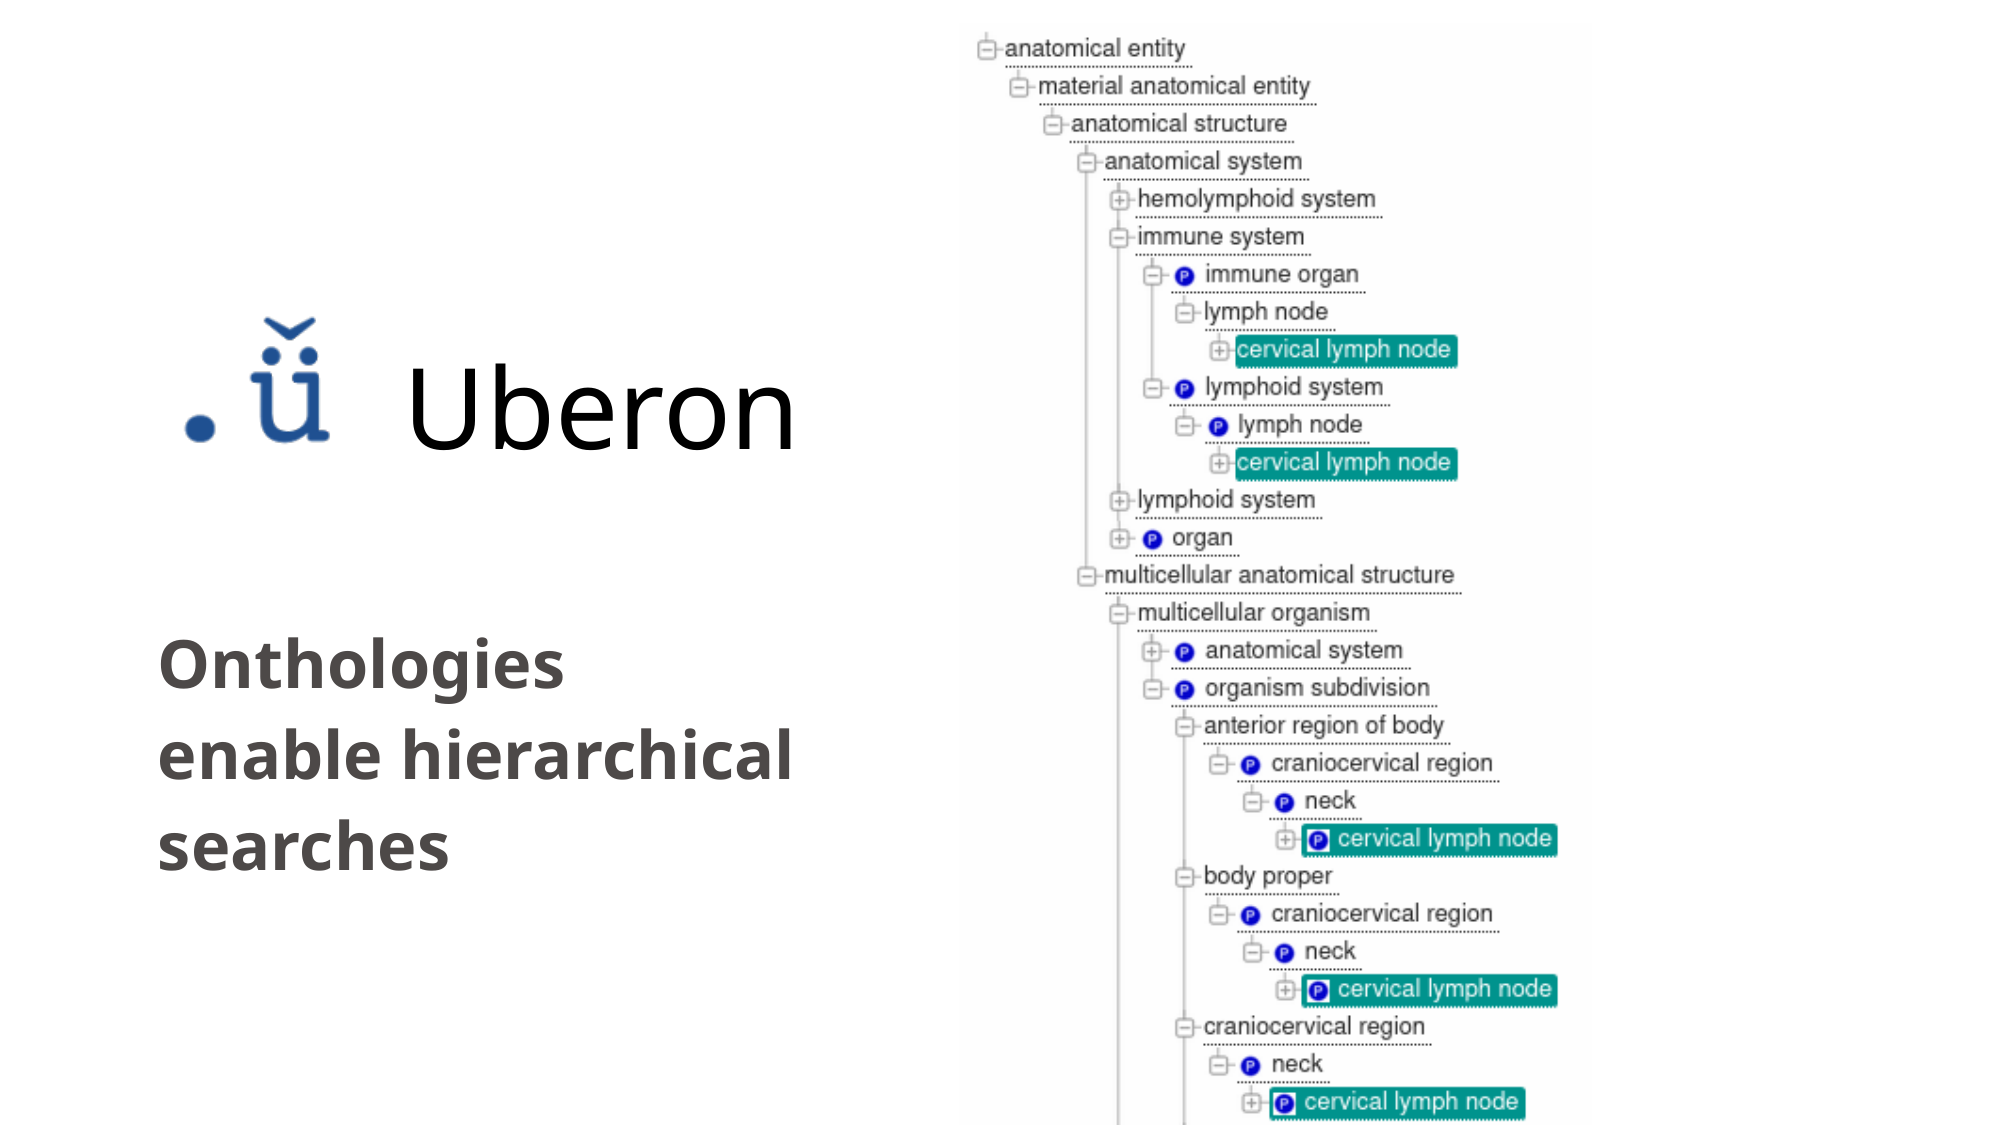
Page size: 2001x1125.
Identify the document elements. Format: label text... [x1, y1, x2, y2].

text_box Uberon [389, 321, 768, 449]
text_box Onthologies enable hierarchical searches [143, 609, 1016, 759]
picture [153, 290, 341, 479]
picture [959, 23, 1592, 1125]
